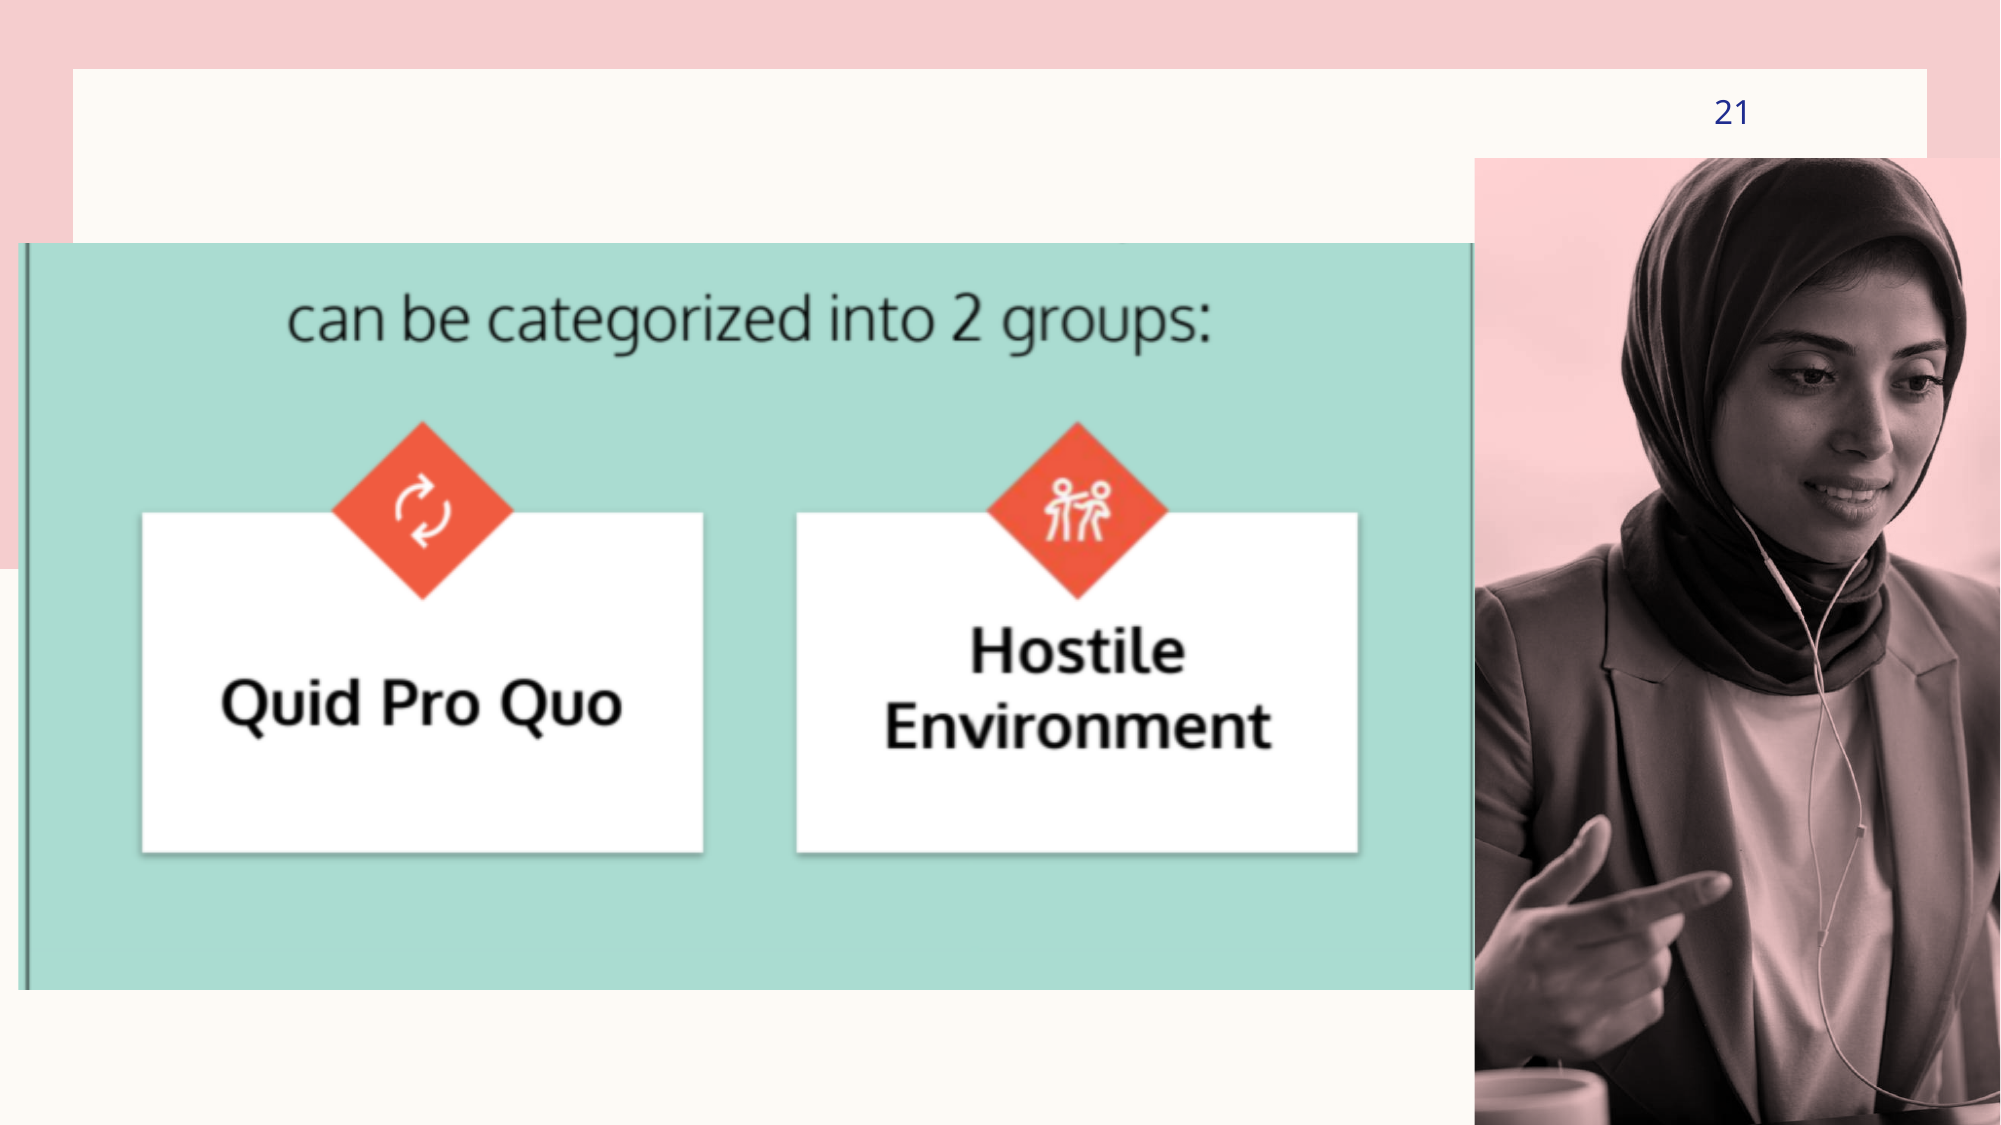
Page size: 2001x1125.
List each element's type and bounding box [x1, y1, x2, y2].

text_box [1699, 75, 1875, 153]
picture [18, 158, 2000, 1125]
